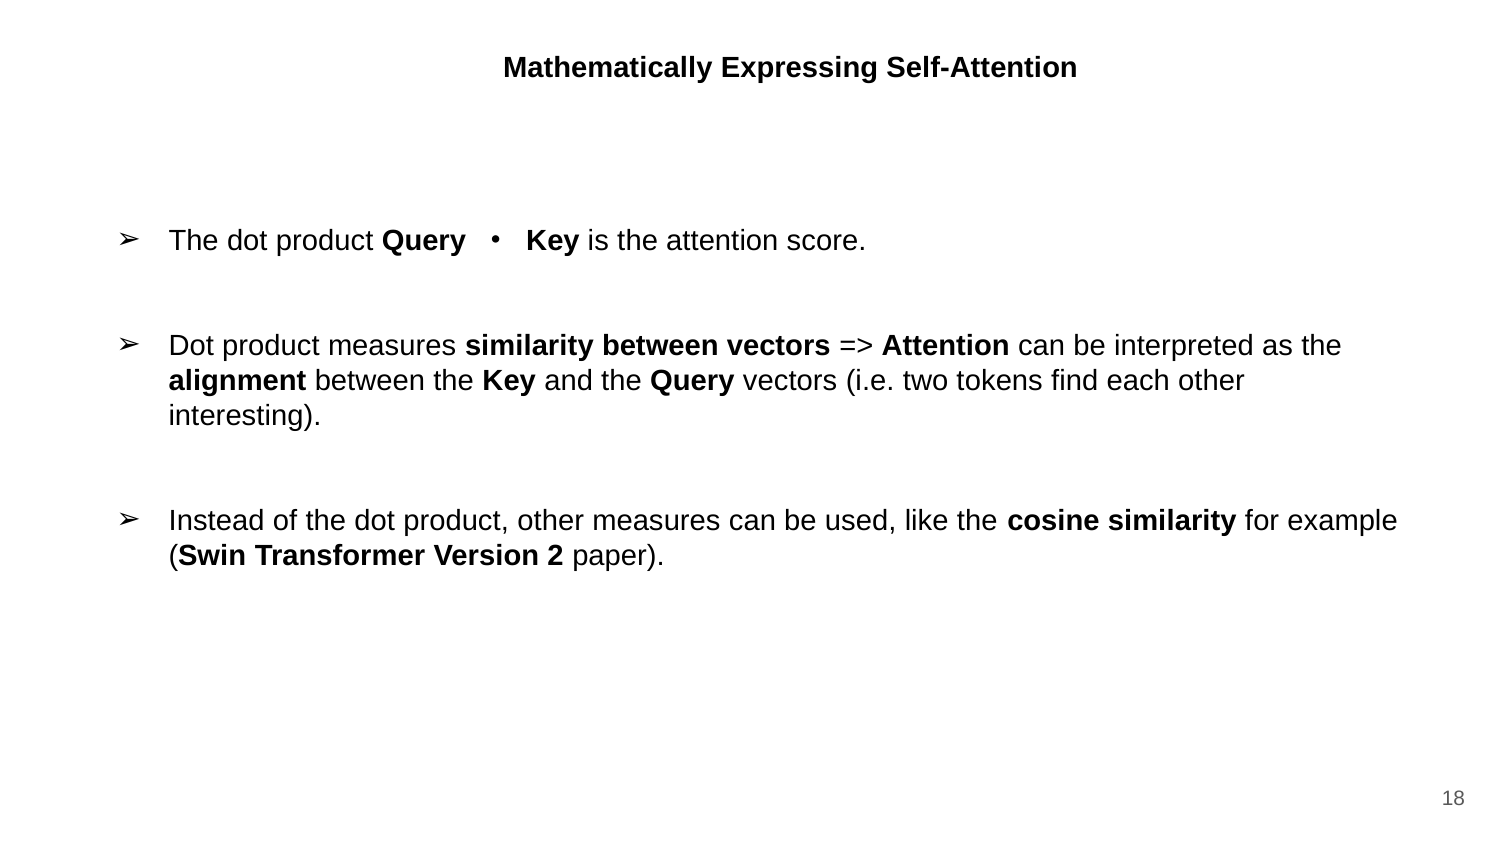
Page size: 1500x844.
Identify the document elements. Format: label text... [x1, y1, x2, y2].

text_box Mathematically Expressing Self-Attention [488, 33, 1100, 103]
slide_number <number> [1389, 764, 1480, 830]
text_box The dot product Query ・ Key is the attention score. Dot product measures similarity between vectors => Attention can be interpreted as the alignment between the Key and the Query vectors (i.e. two tokens find each other interesting). Instead of the dot product, other measures can be used, like the cosine similarity for example (Swin Transformer Version 2 paper). [78, 206, 1417, 469]
